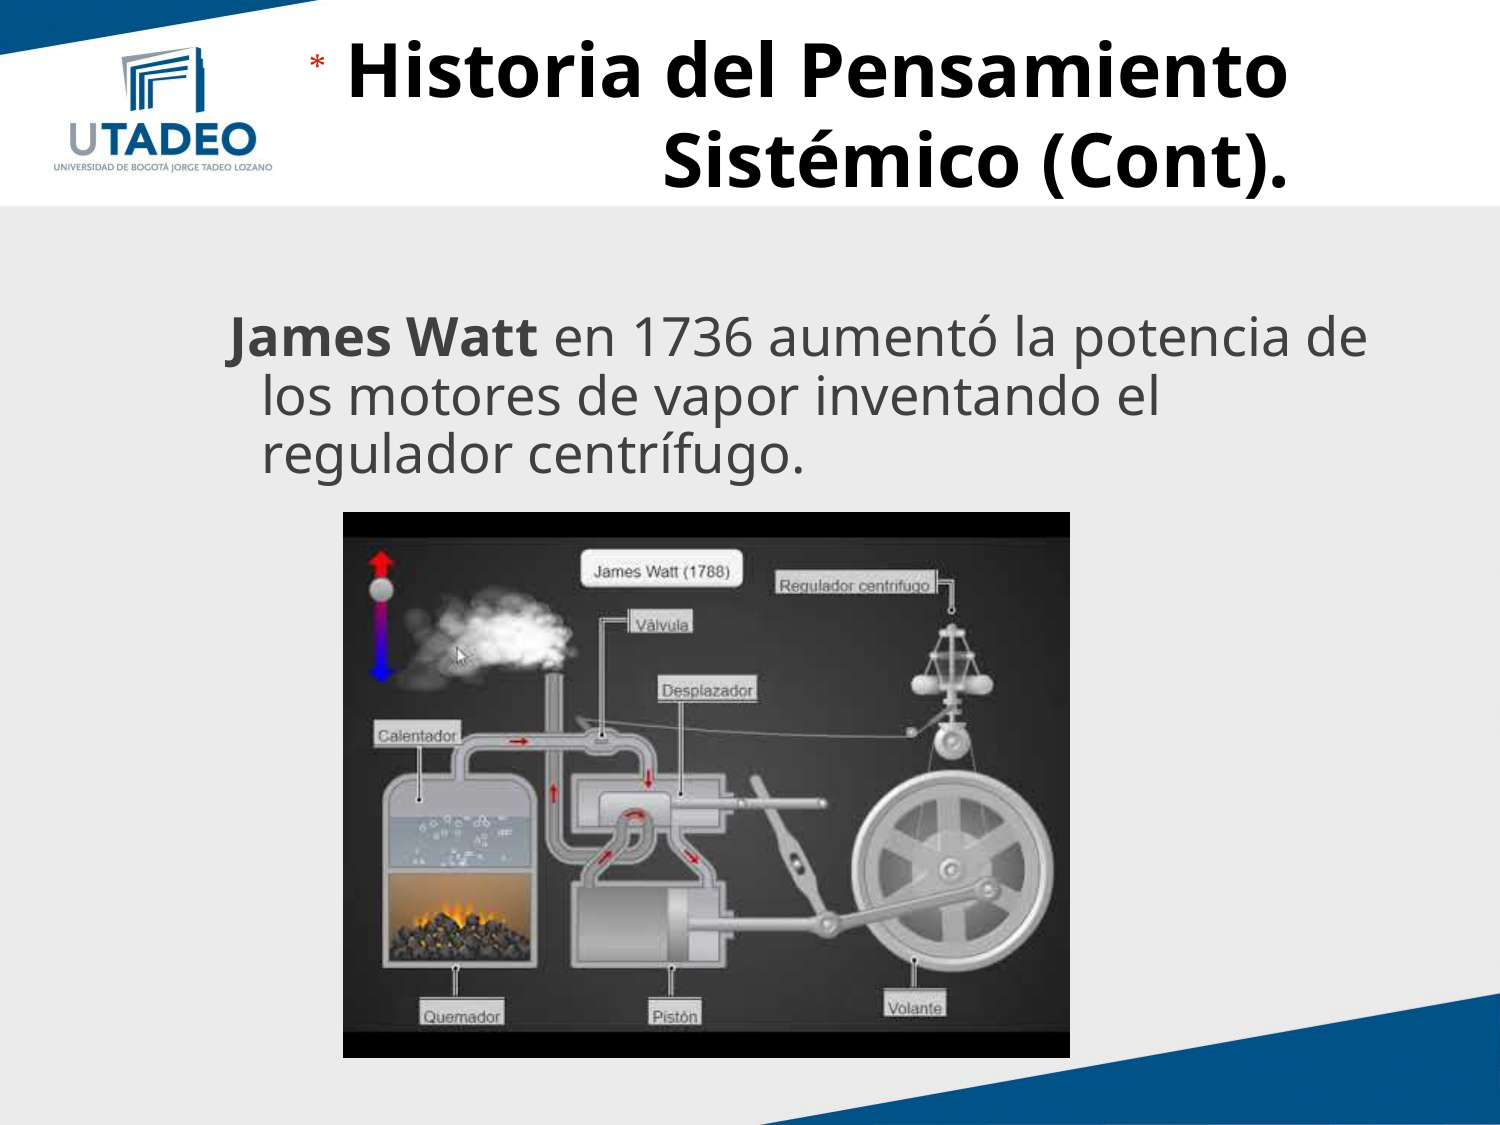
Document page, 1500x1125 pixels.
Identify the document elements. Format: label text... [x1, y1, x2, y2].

picture [343, 512, 1070, 1058]
title Historia del Pensamiento Sistémico (Cont). [189, 15, 1350, 302]
list James Watt en 1736 aumentó la potencia de los motores de vapor inventando el regulador centrífugo. [171, 302, 1421, 941]
